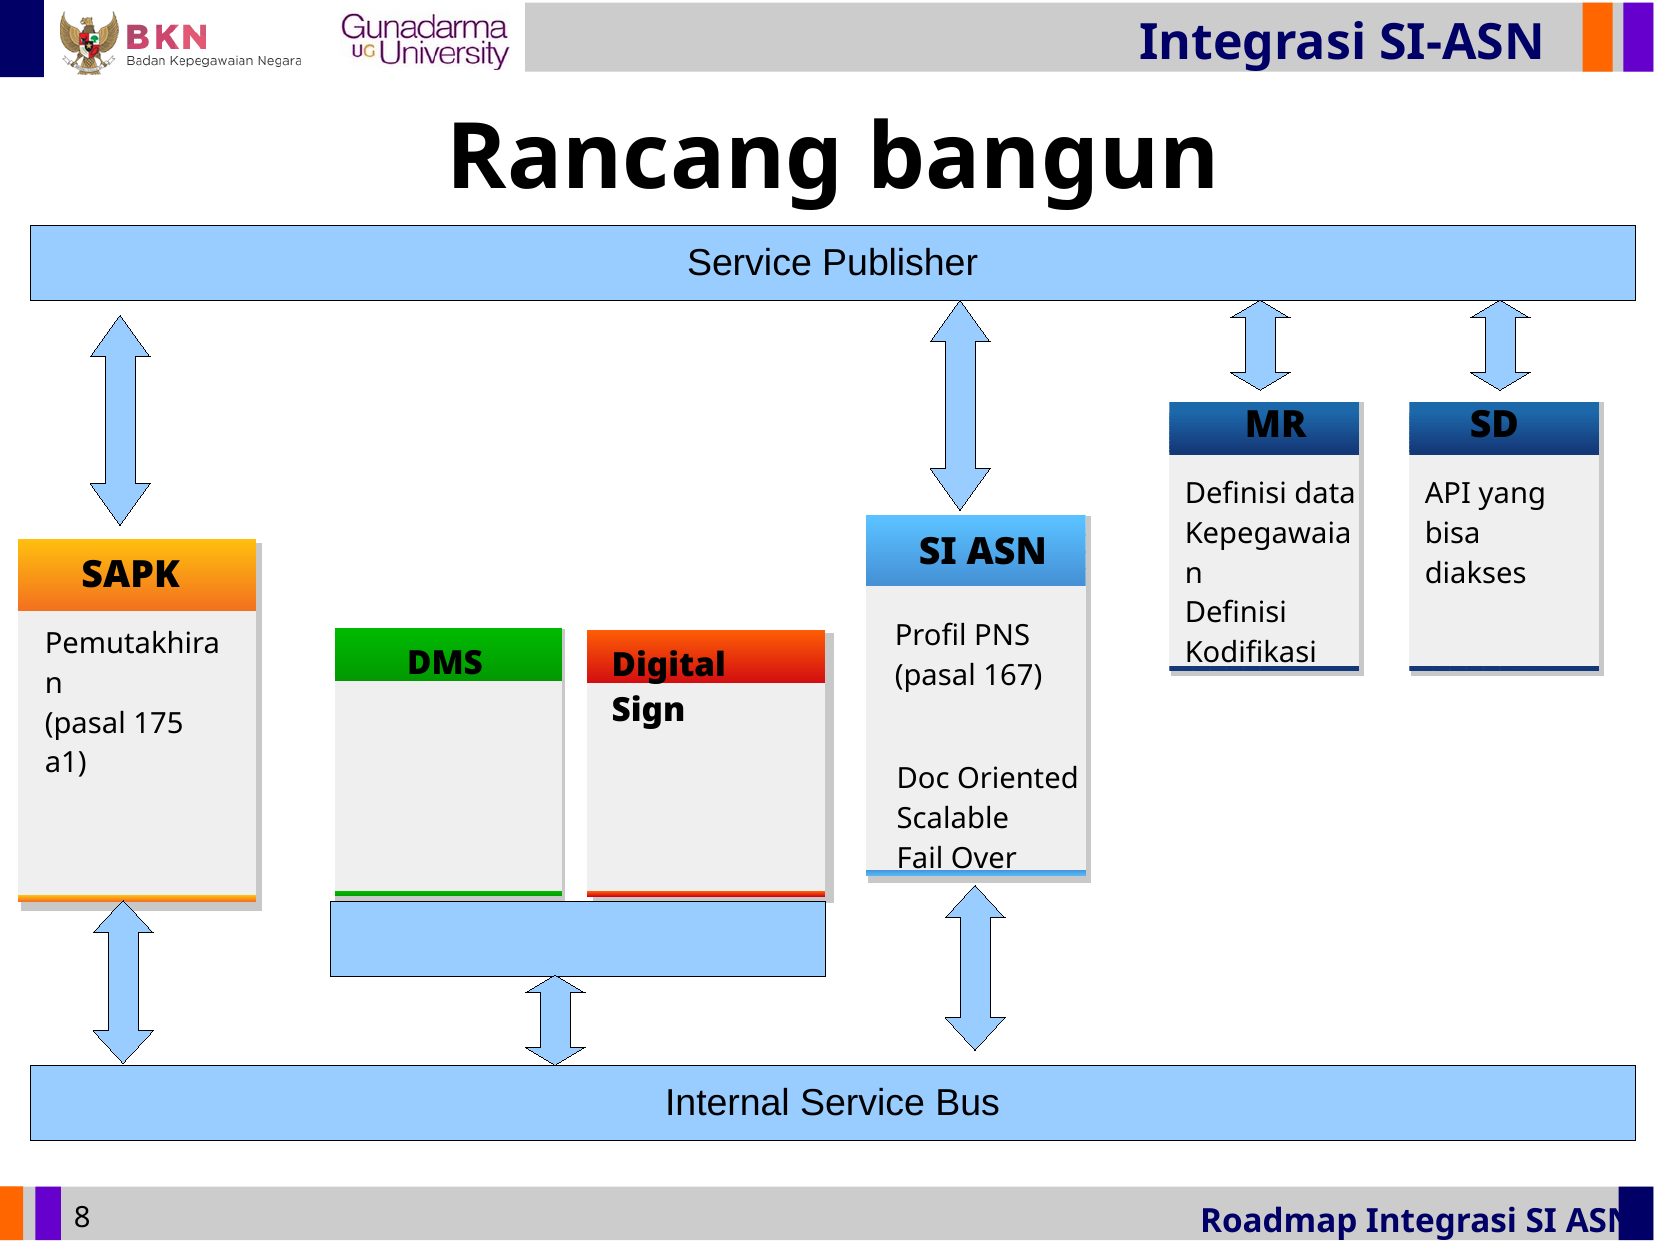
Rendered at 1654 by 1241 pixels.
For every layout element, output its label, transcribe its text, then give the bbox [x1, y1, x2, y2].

title Rancang bangun [77, 90, 1591, 217]
text_box DMS [392, 631, 506, 692]
picture [1155, 388, 1381, 691]
text_box [1470, 300, 1531, 391]
text_box Service Publisher [30, 225, 1636, 301]
text_box Doc Oriented Scalable Fail Over [881, 750, 1096, 870]
text_box [90, 315, 151, 526]
text_box SAPK [66, 540, 196, 600]
text_box [930, 300, 991, 511]
picture [315, 496, 1111, 917]
text_box SD [1455, 390, 1533, 451]
picture [60, 11, 301, 75]
text_box [945, 885, 1006, 1051]
text_box Pemutakhiran (pasal 175 a1) [30, 615, 244, 706]
text_box Digital Sign [596, 633, 822, 694]
picture [340, 0, 510, 70]
text_box [93, 900, 154, 1064]
picture [0, 523, 283, 931]
text_box Profil PNS (pasal 167) [880, 607, 1051, 692]
text_box Internal Service Bus [30, 1065, 1636, 1141]
text_box [330, 901, 826, 1066]
text_box Definisi data Kepegawaian Definisi Kodifikasi [1170, 465, 1381, 690]
text_box [1230, 300, 1291, 391]
picture [1395, 388, 1621, 691]
text_box API yang bisa diakses [1410, 465, 1621, 690]
text_box MR [1230, 390, 1321, 451]
text_box SI ASN [903, 517, 1050, 578]
